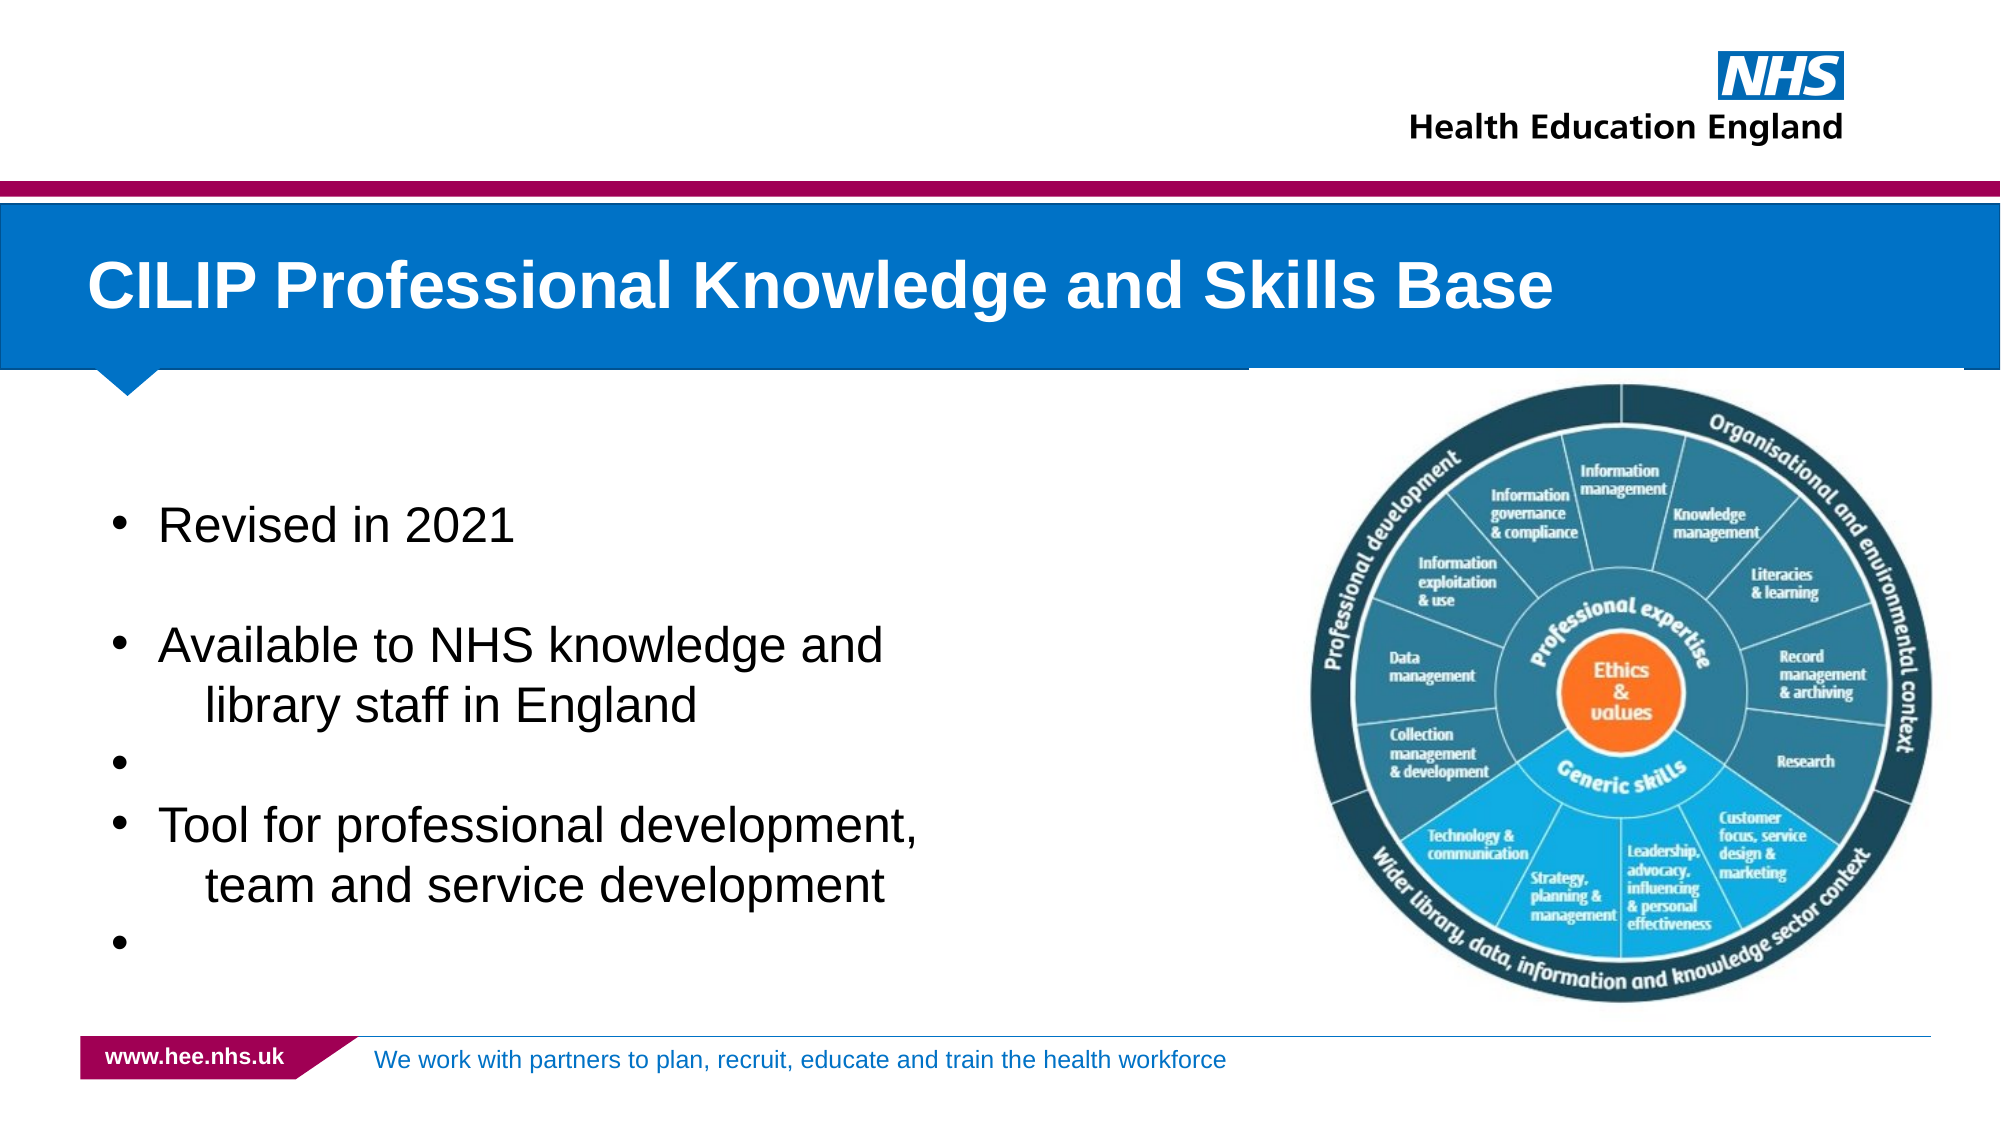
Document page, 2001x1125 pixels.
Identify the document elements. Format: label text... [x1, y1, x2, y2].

text_box Revised in 2021 Available to NHS knowledge and library staff in England Tool for professional development, team and service development [96, 485, 1001, 1046]
title CILIP Professional Knowledge and Skills Base [72, 204, 1931, 369]
picture [1249, 368, 1964, 1022]
